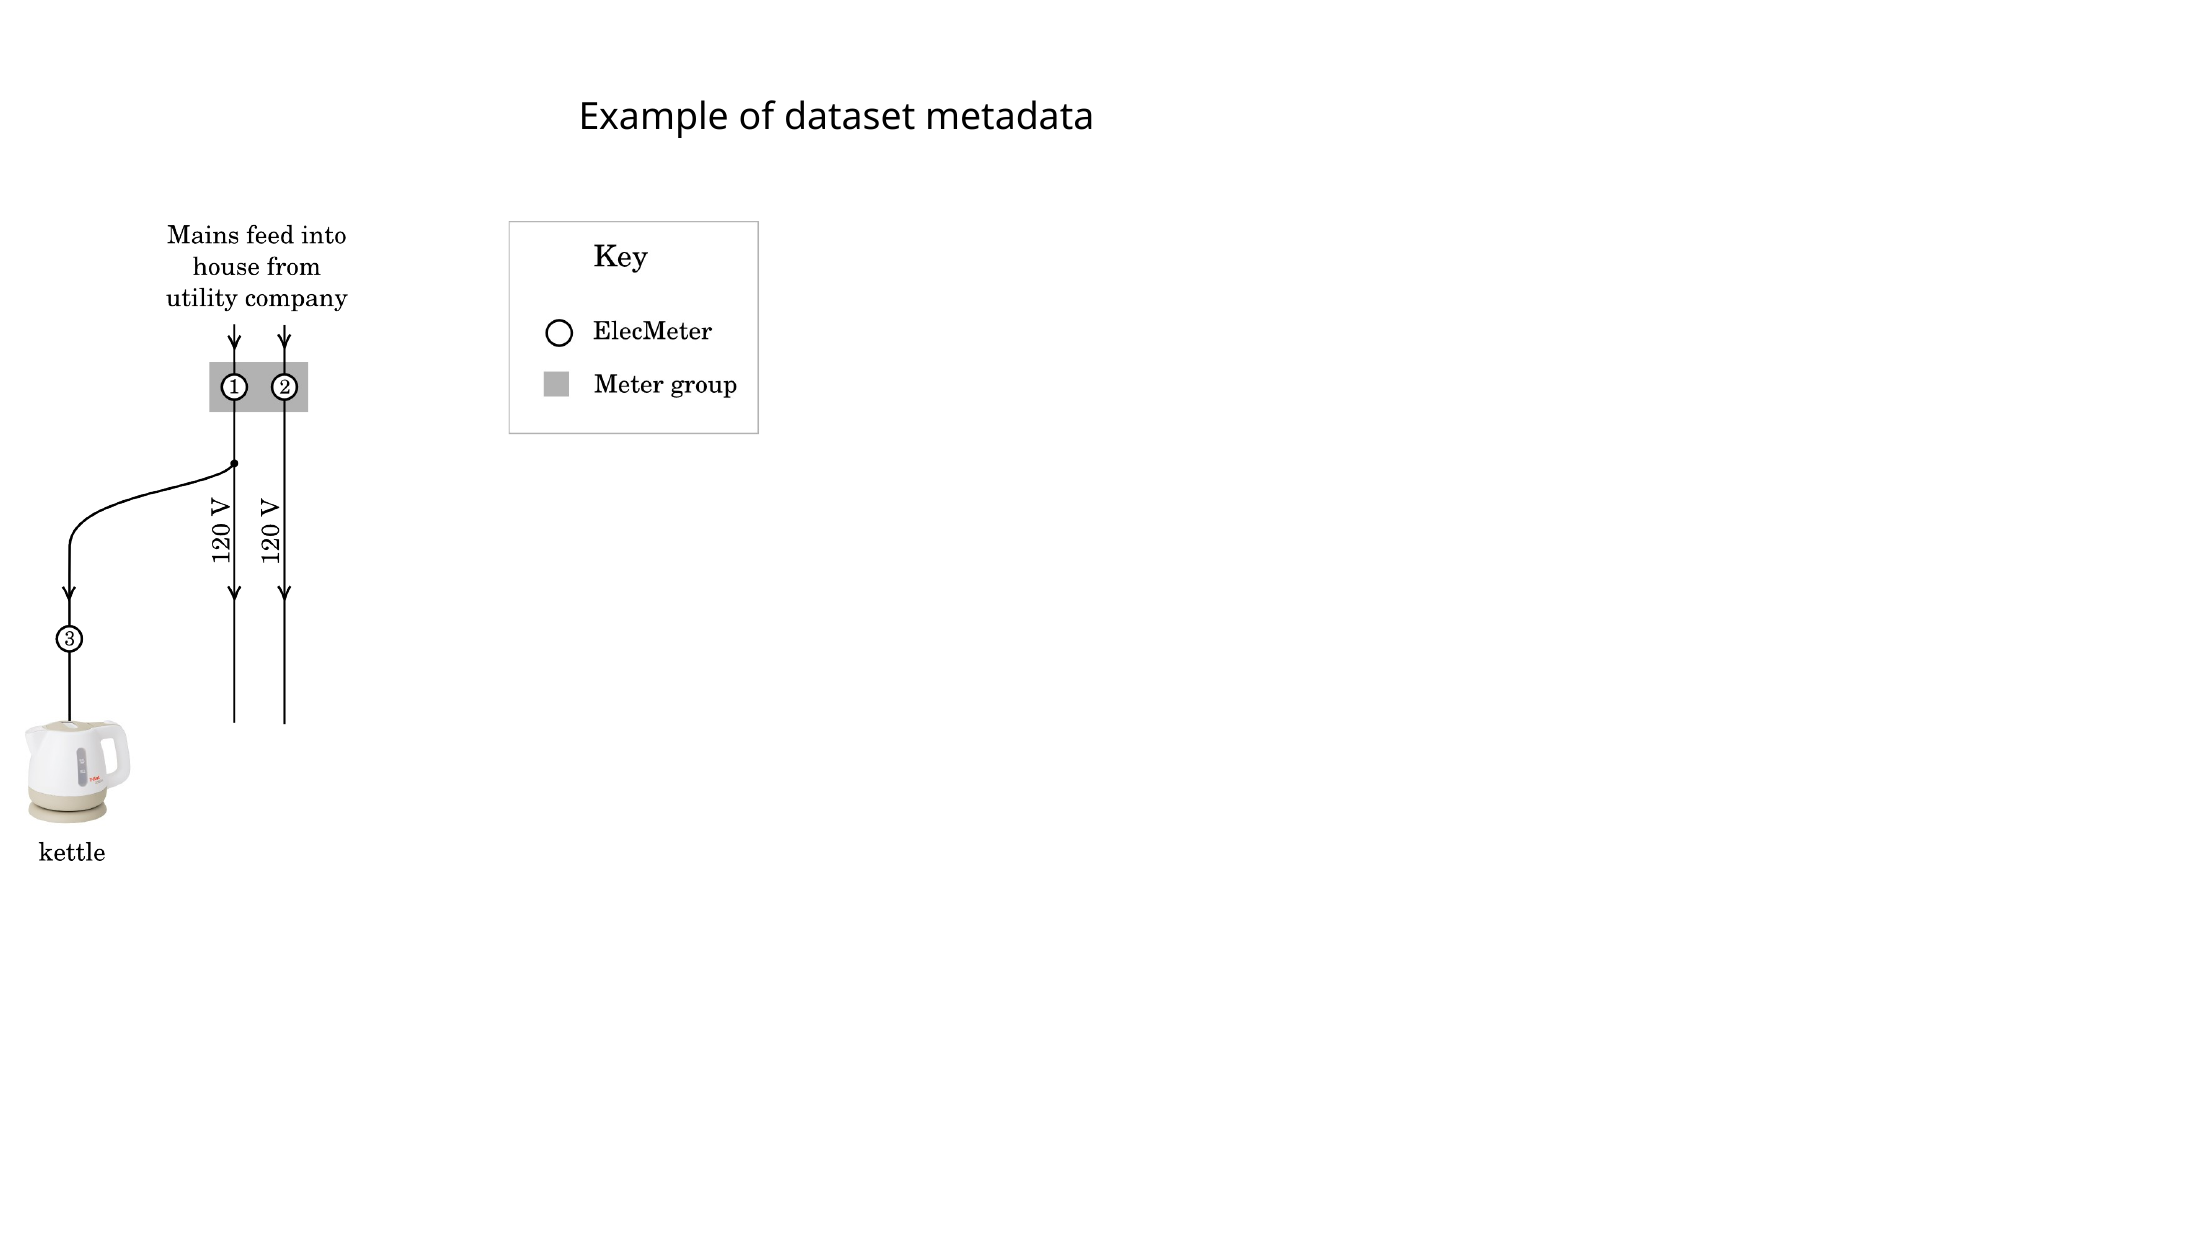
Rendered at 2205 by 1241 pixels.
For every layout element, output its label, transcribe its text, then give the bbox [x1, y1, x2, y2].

picture [20, 220, 1636, 1022]
text_box Example of dataset metadata [563, 81, 1103, 146]
